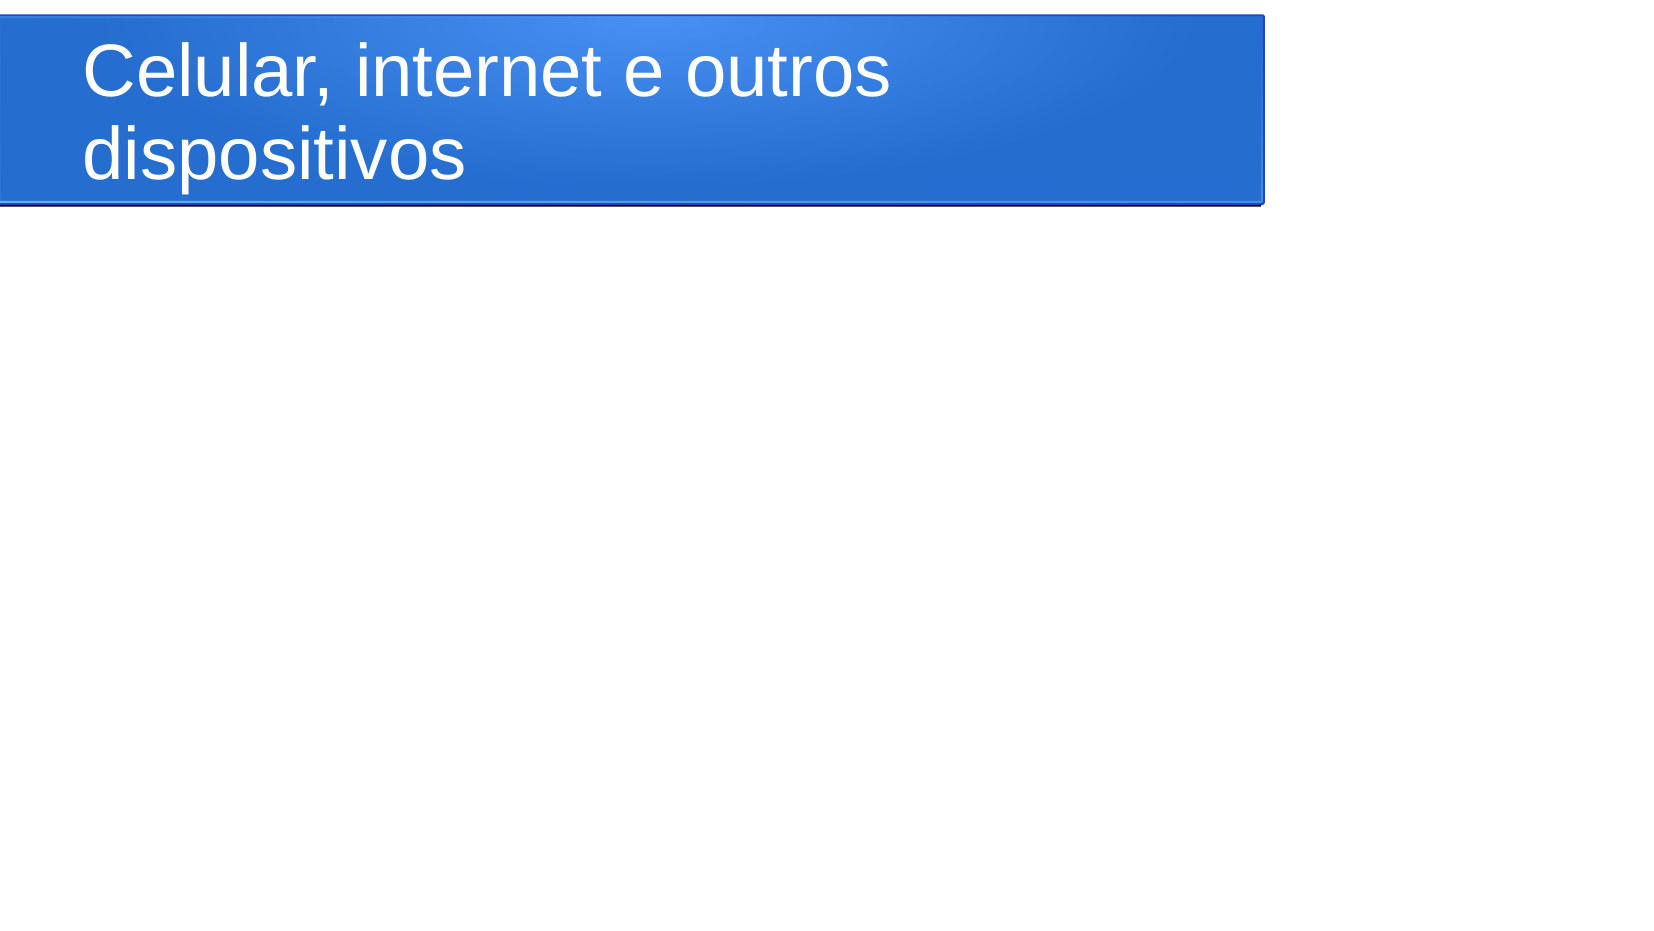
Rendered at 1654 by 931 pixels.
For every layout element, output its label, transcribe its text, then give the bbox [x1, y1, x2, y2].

title Celular, internet e outros dispositivos [82, 29, 1235, 196]
